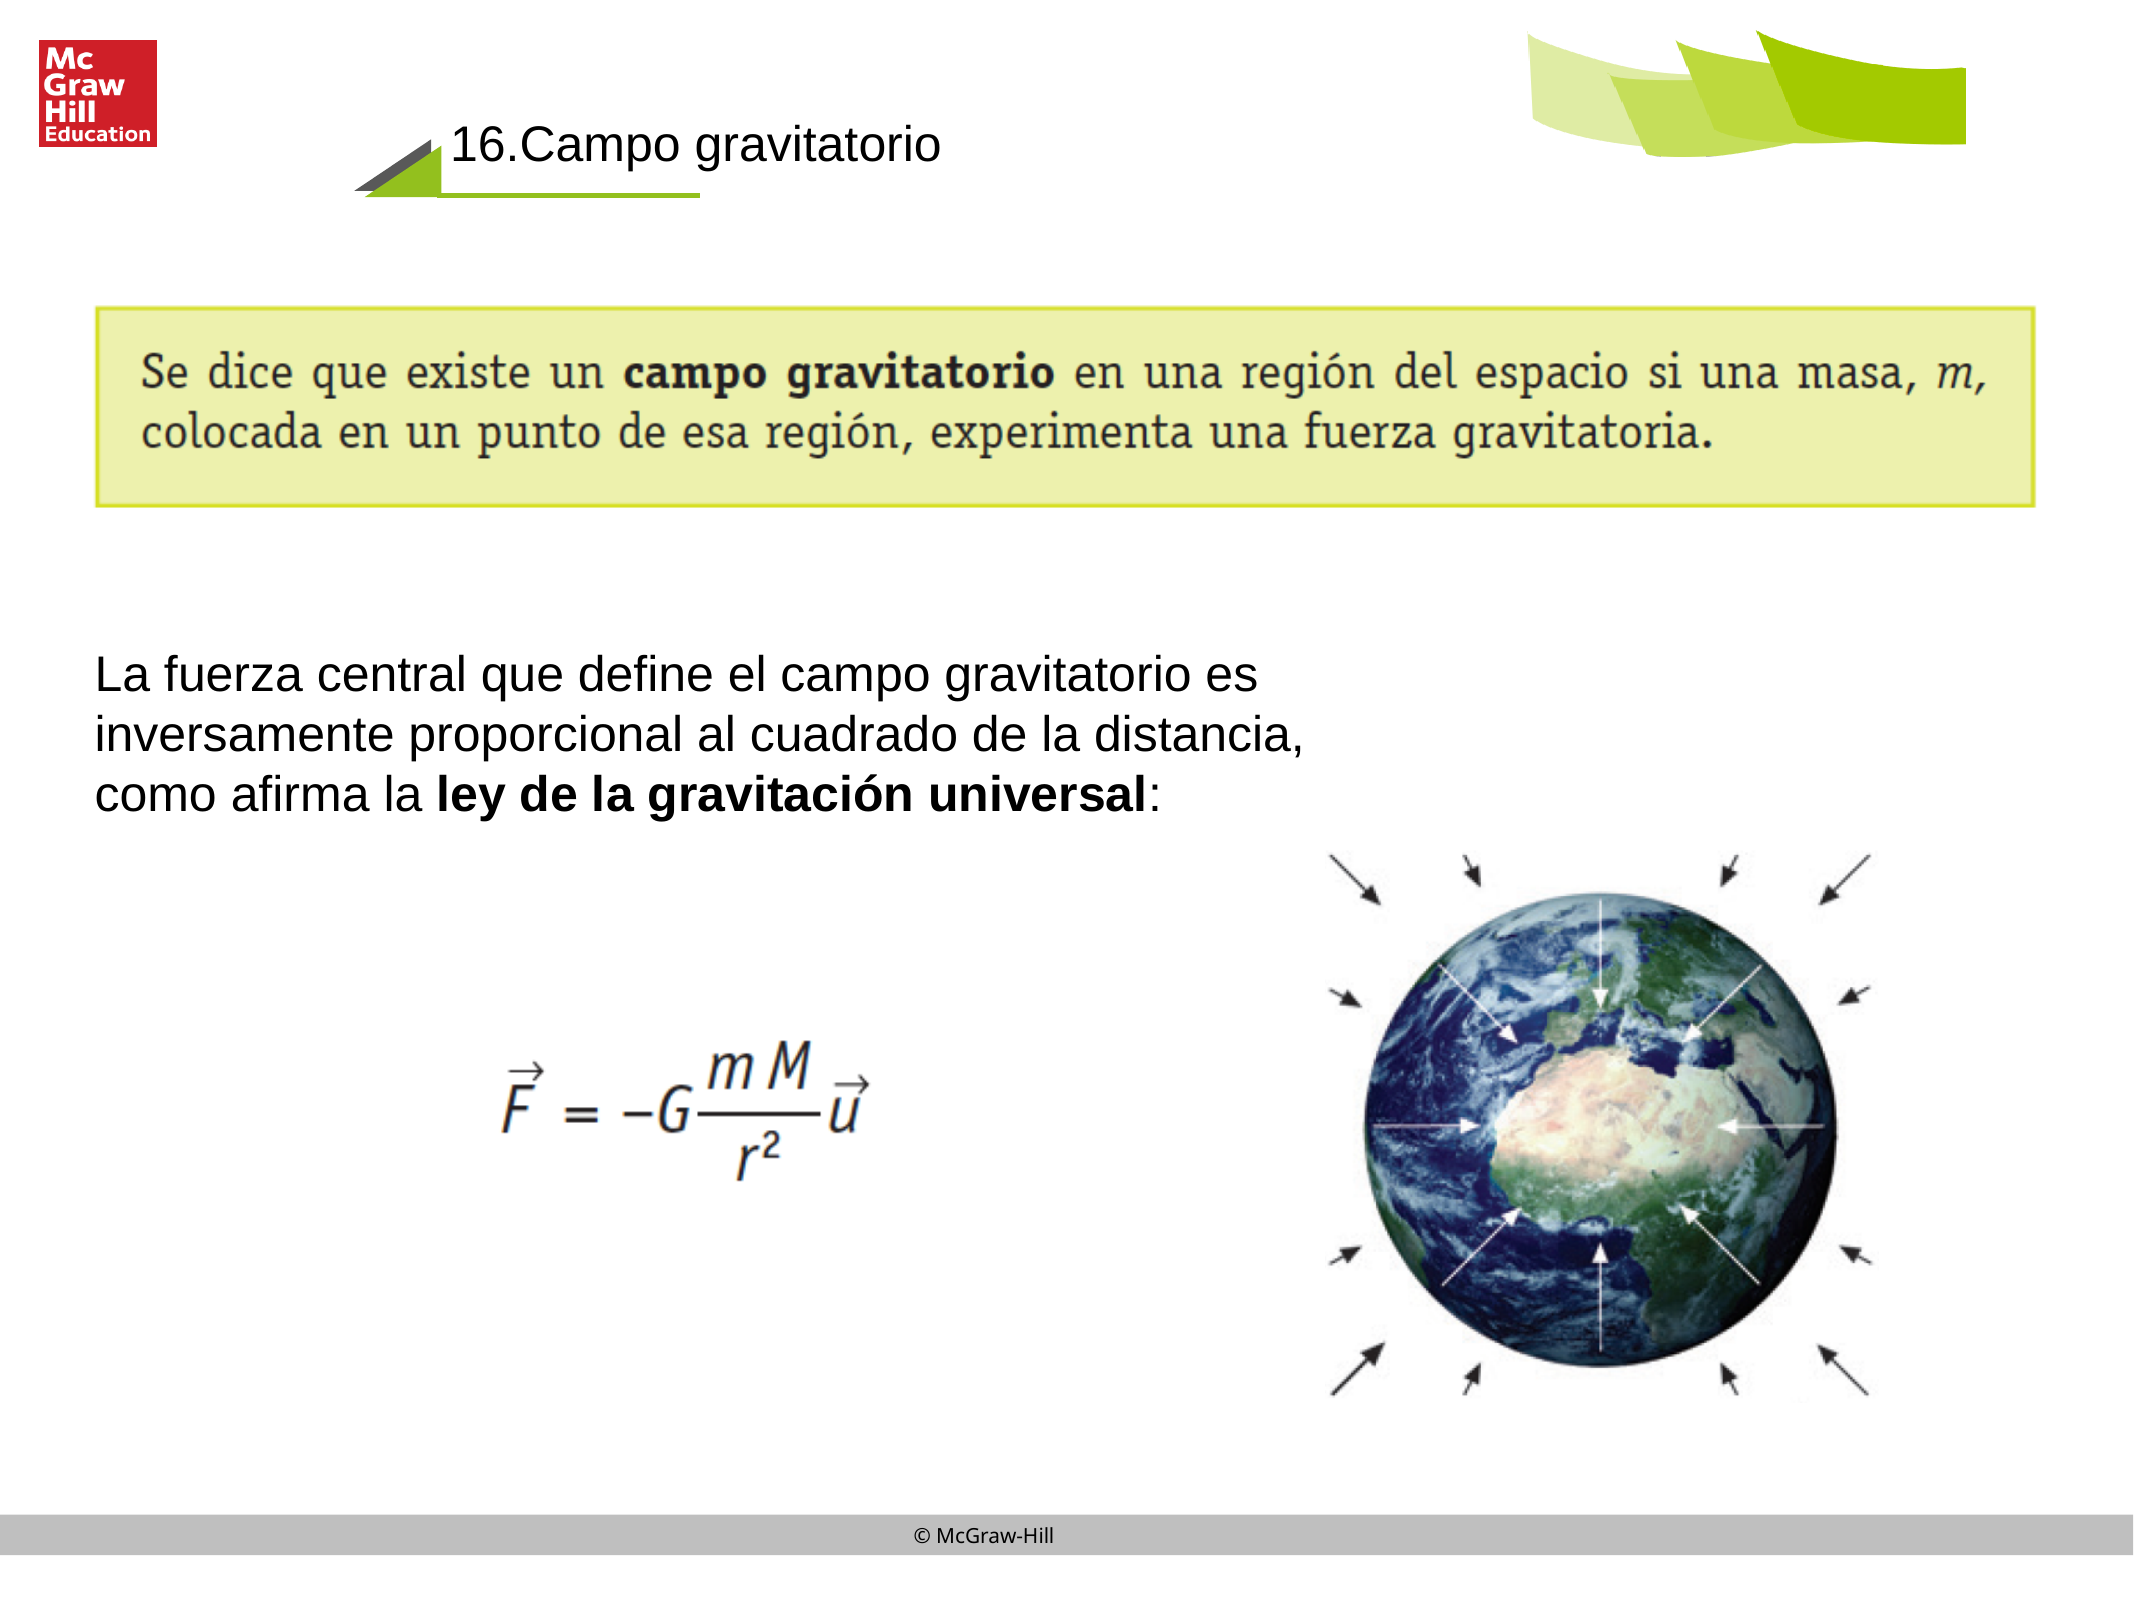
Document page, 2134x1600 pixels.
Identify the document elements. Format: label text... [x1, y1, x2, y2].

text_box [354, 139, 442, 198]
text_box © McGraw-Hill [707, 1514, 1261, 1555]
picture [89, 297, 2045, 515]
picture [39, 40, 157, 147]
picture [475, 1031, 917, 1222]
text_box [0, 1514, 2134, 1556]
text_box 16.Campo gravitatorio [441, 102, 951, 180]
text_box La fuerza central que define el campo gravitatorio es inversamente proporcional al cuadrado de la distancia, como afirma la ley de la gravitación universal: [86, 632, 1616, 830]
picture [1387, 30, 1966, 157]
picture [1325, 850, 1879, 1403]
